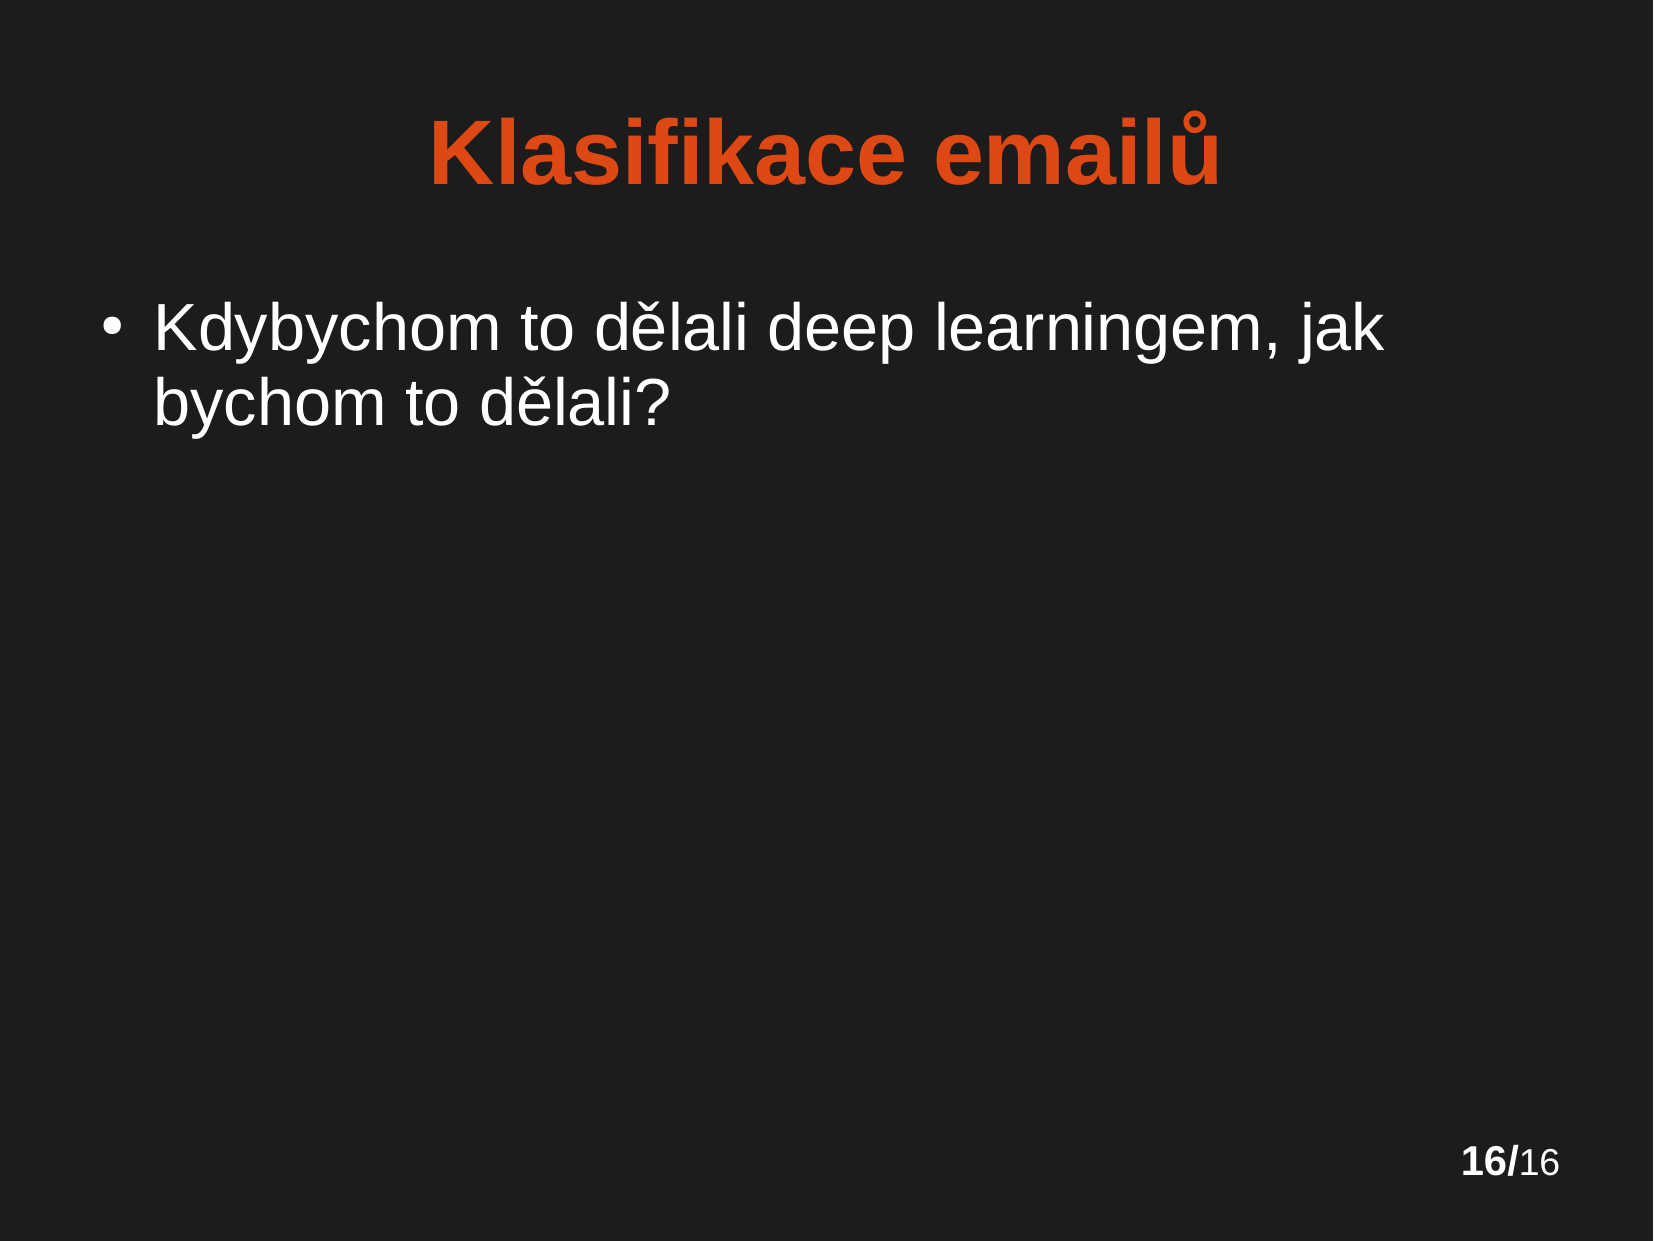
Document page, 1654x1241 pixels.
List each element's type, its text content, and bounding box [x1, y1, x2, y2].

list Kdybychom to dělali deep learningem, jak bychom to dělali? [82, 290, 1571, 1010]
title Klasifikace emailů [82, 49, 1571, 257]
